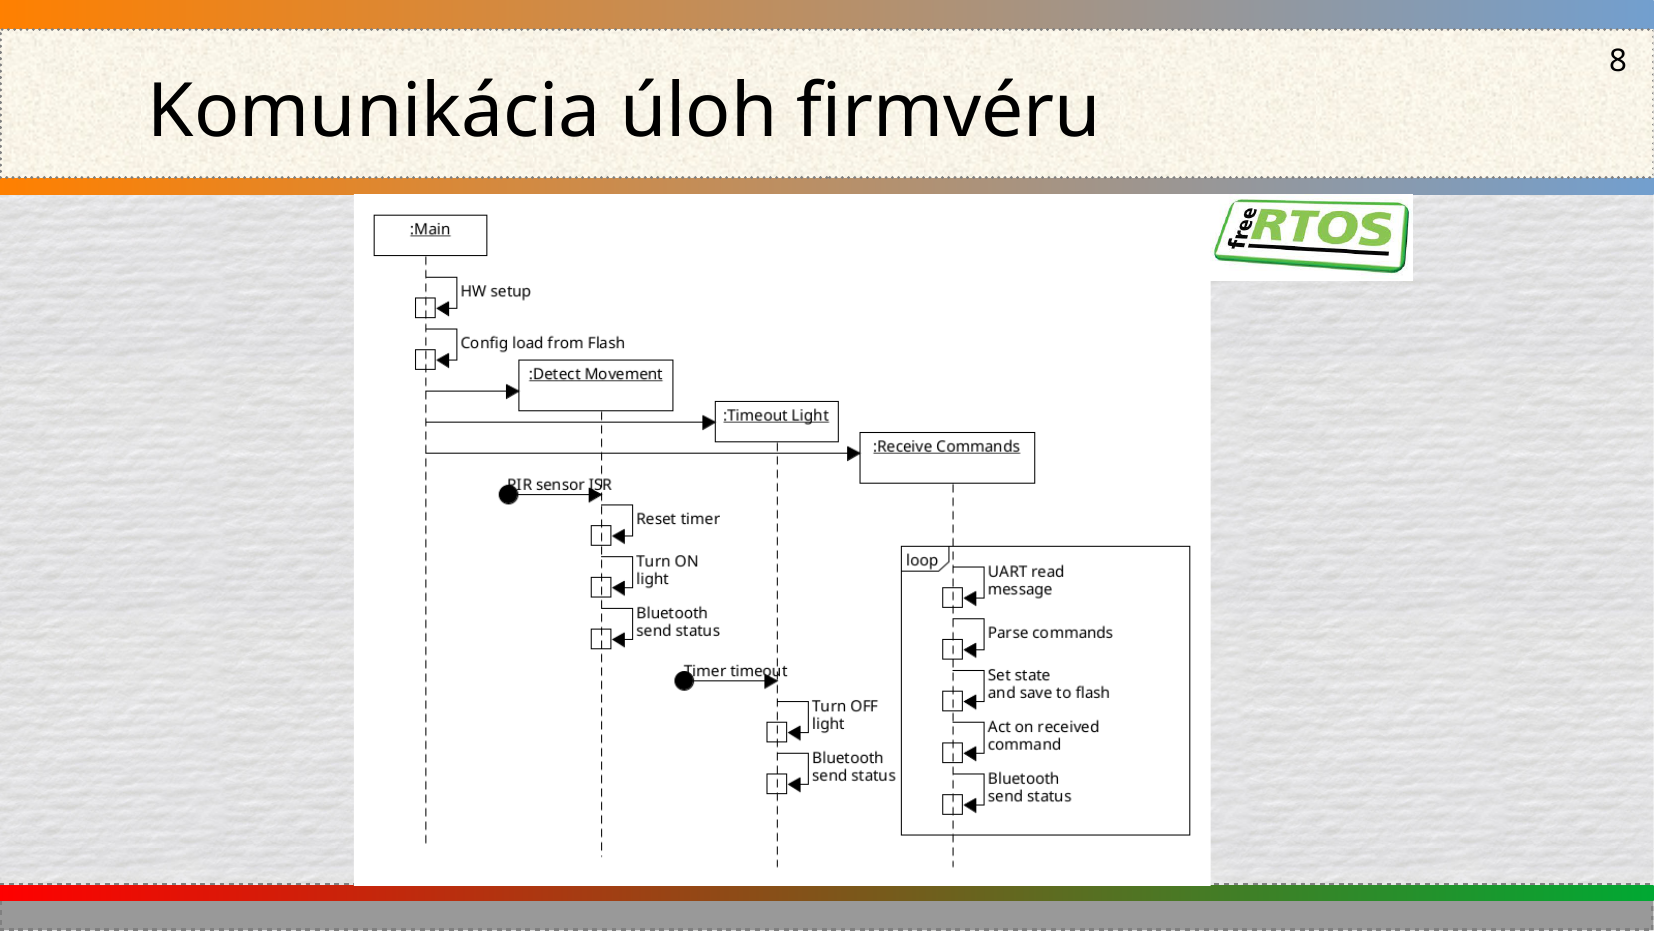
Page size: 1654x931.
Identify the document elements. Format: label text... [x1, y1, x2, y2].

text_box [0, 0, 1654, 195]
title Komunikácia úloh firmvéru [147, 29, 1270, 185]
text_box [0, 885, 1654, 931]
text_box <číslo> [1594, 31, 1654, 91]
picture [0, 194, 1654, 886]
